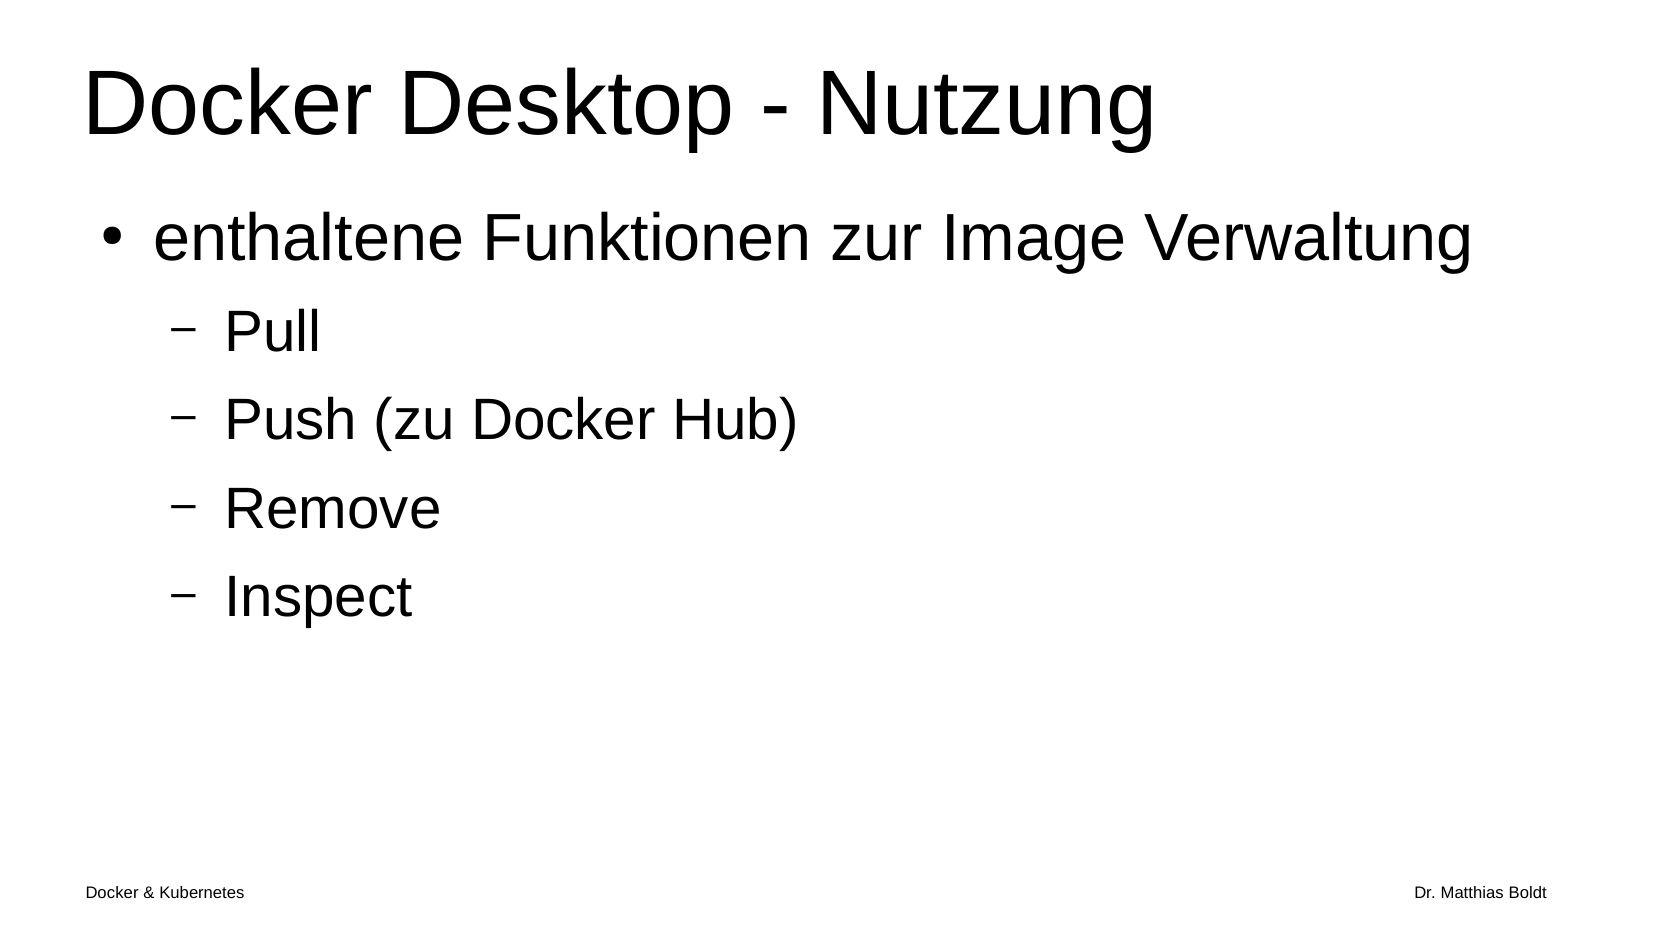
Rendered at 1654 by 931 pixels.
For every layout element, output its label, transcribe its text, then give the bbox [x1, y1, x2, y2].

text_box Docker & Kubernetes Dr. Matthias Boldt [70, 875, 1563, 910]
title Docker Desktop - Nutzung [82, 0, 1619, 206]
list enthaltene Funktionen zur Image Verwaltung Pull Push (zu Docker Hub) Remove Inspect [82, 199, 1571, 845]
